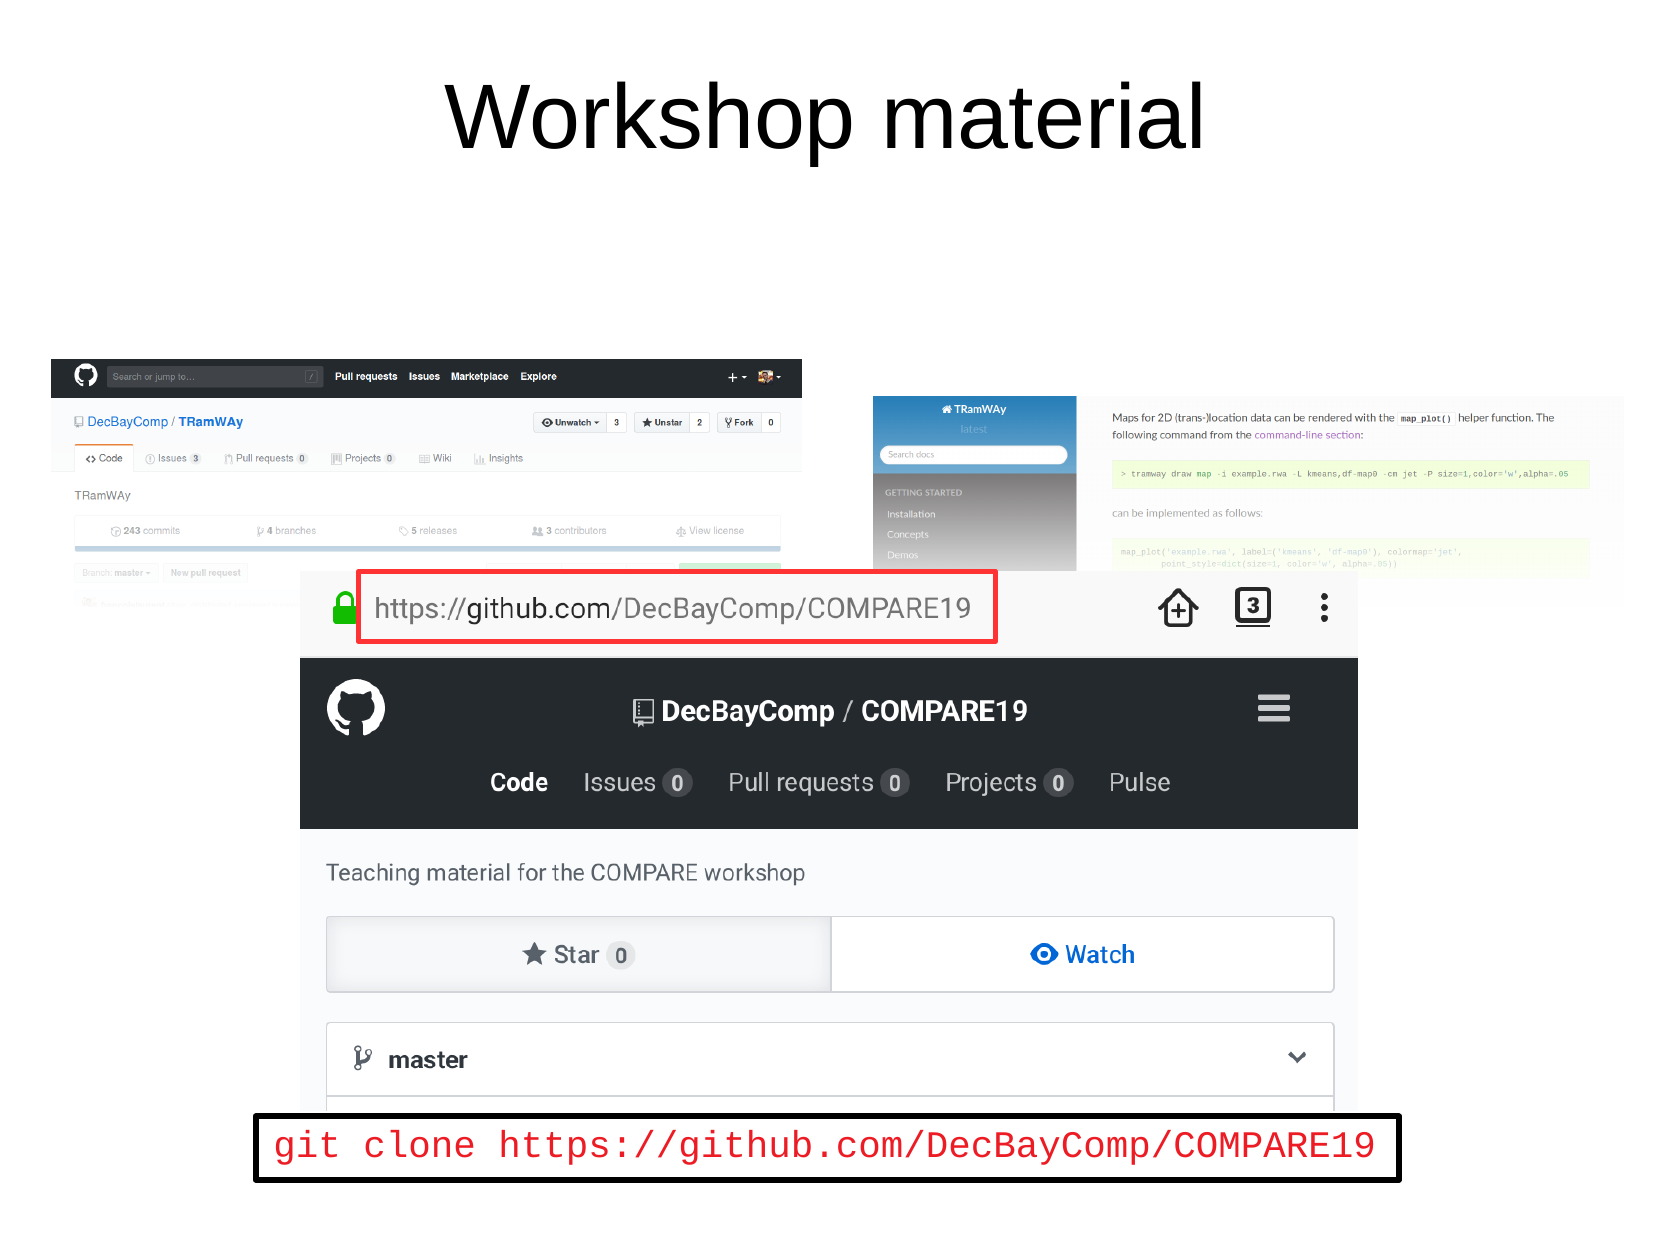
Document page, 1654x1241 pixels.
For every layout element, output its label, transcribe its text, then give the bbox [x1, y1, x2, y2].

picture [300, 571, 1358, 1111]
picture [361, 574, 993, 639]
text_box git clone https://github.com/DecBayComp/COMPARE19 [255, 1116, 1399, 1180]
text_box [15, 400, 1636, 946]
title Workshop material [82, 22, 1571, 212]
picture [873, 396, 1624, 400]
picture [51, 359, 802, 400]
